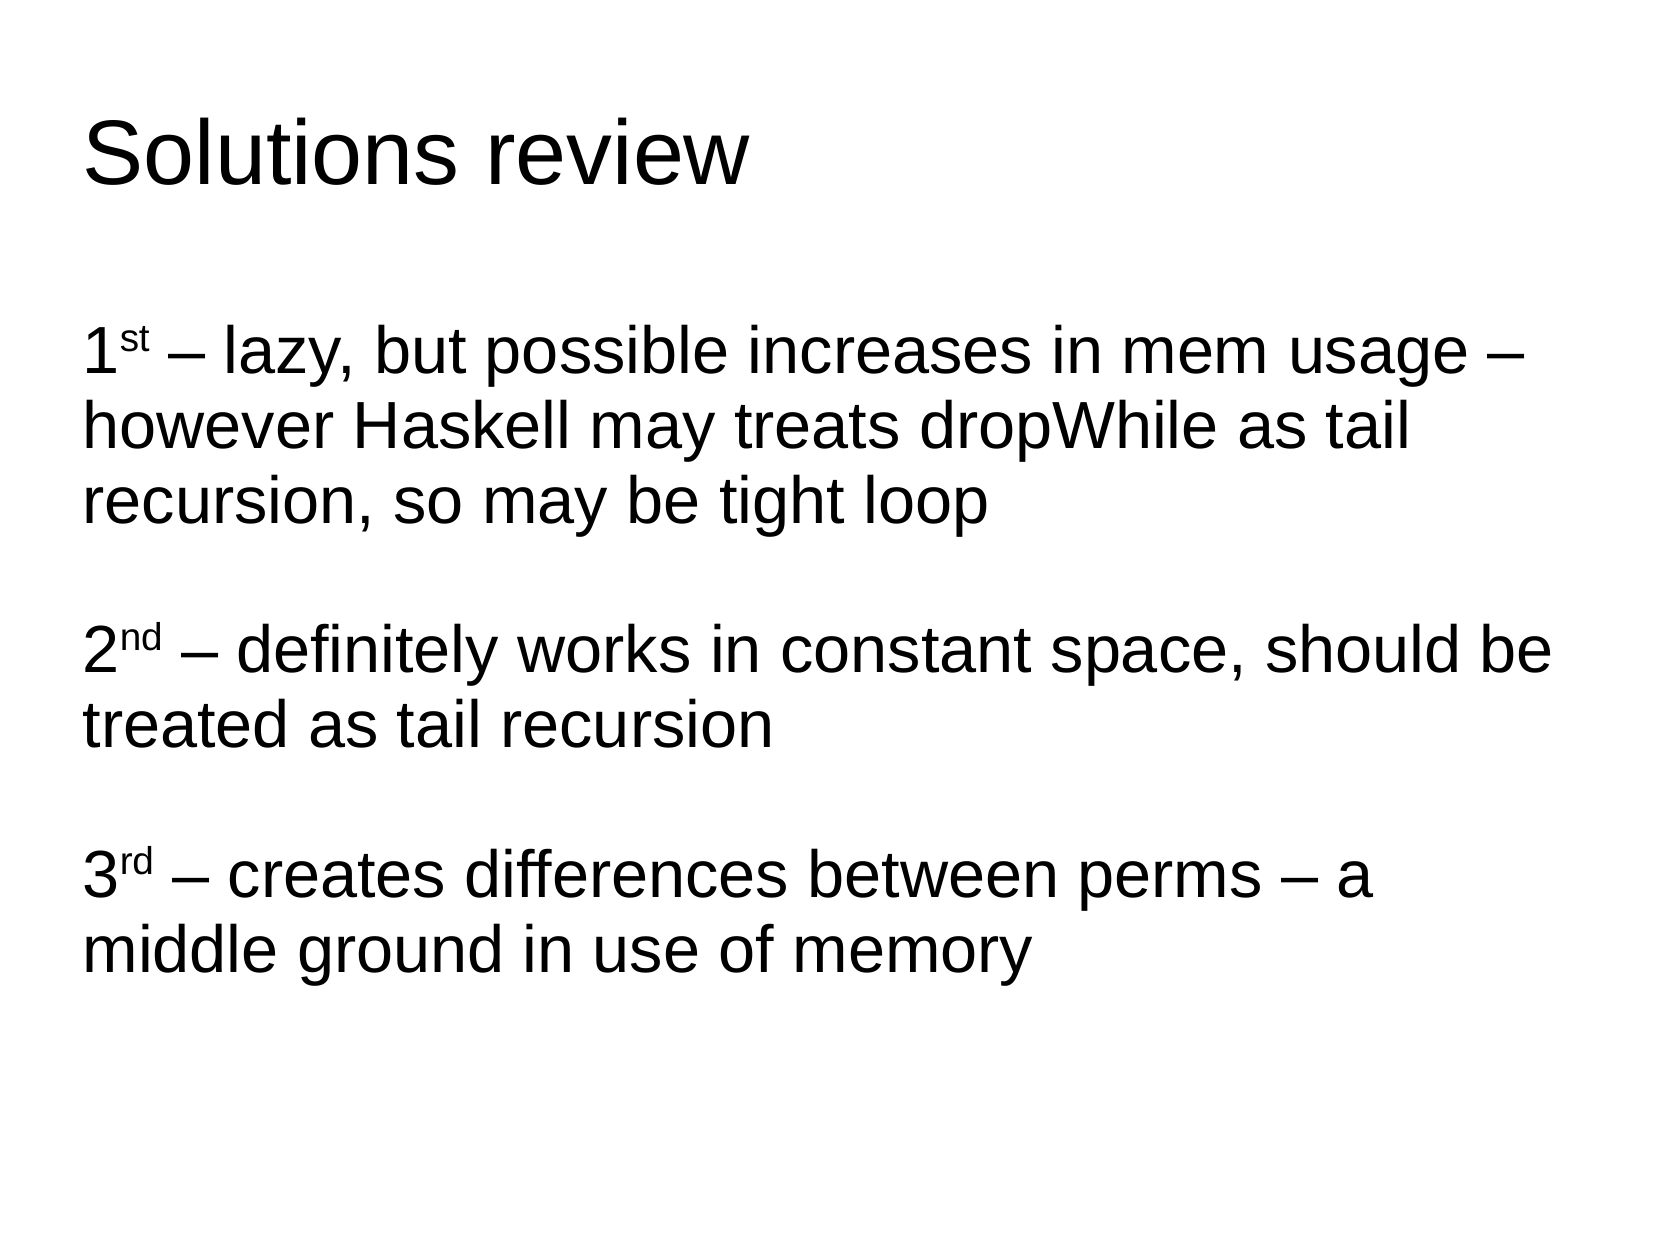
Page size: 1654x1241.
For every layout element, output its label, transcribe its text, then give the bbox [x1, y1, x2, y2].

title Solutions review [82, 49, 1571, 233]
subtitle 1st – lazy, but possible increases in mem usage – however Haskell may treats dropWhile as tail recursion, so may be tight loop 2nd – definitely works in constant space, should be treated as tail recursion 3rd – creates differences between perms – a middle ground in use of memory [82, 233, 1571, 1067]
